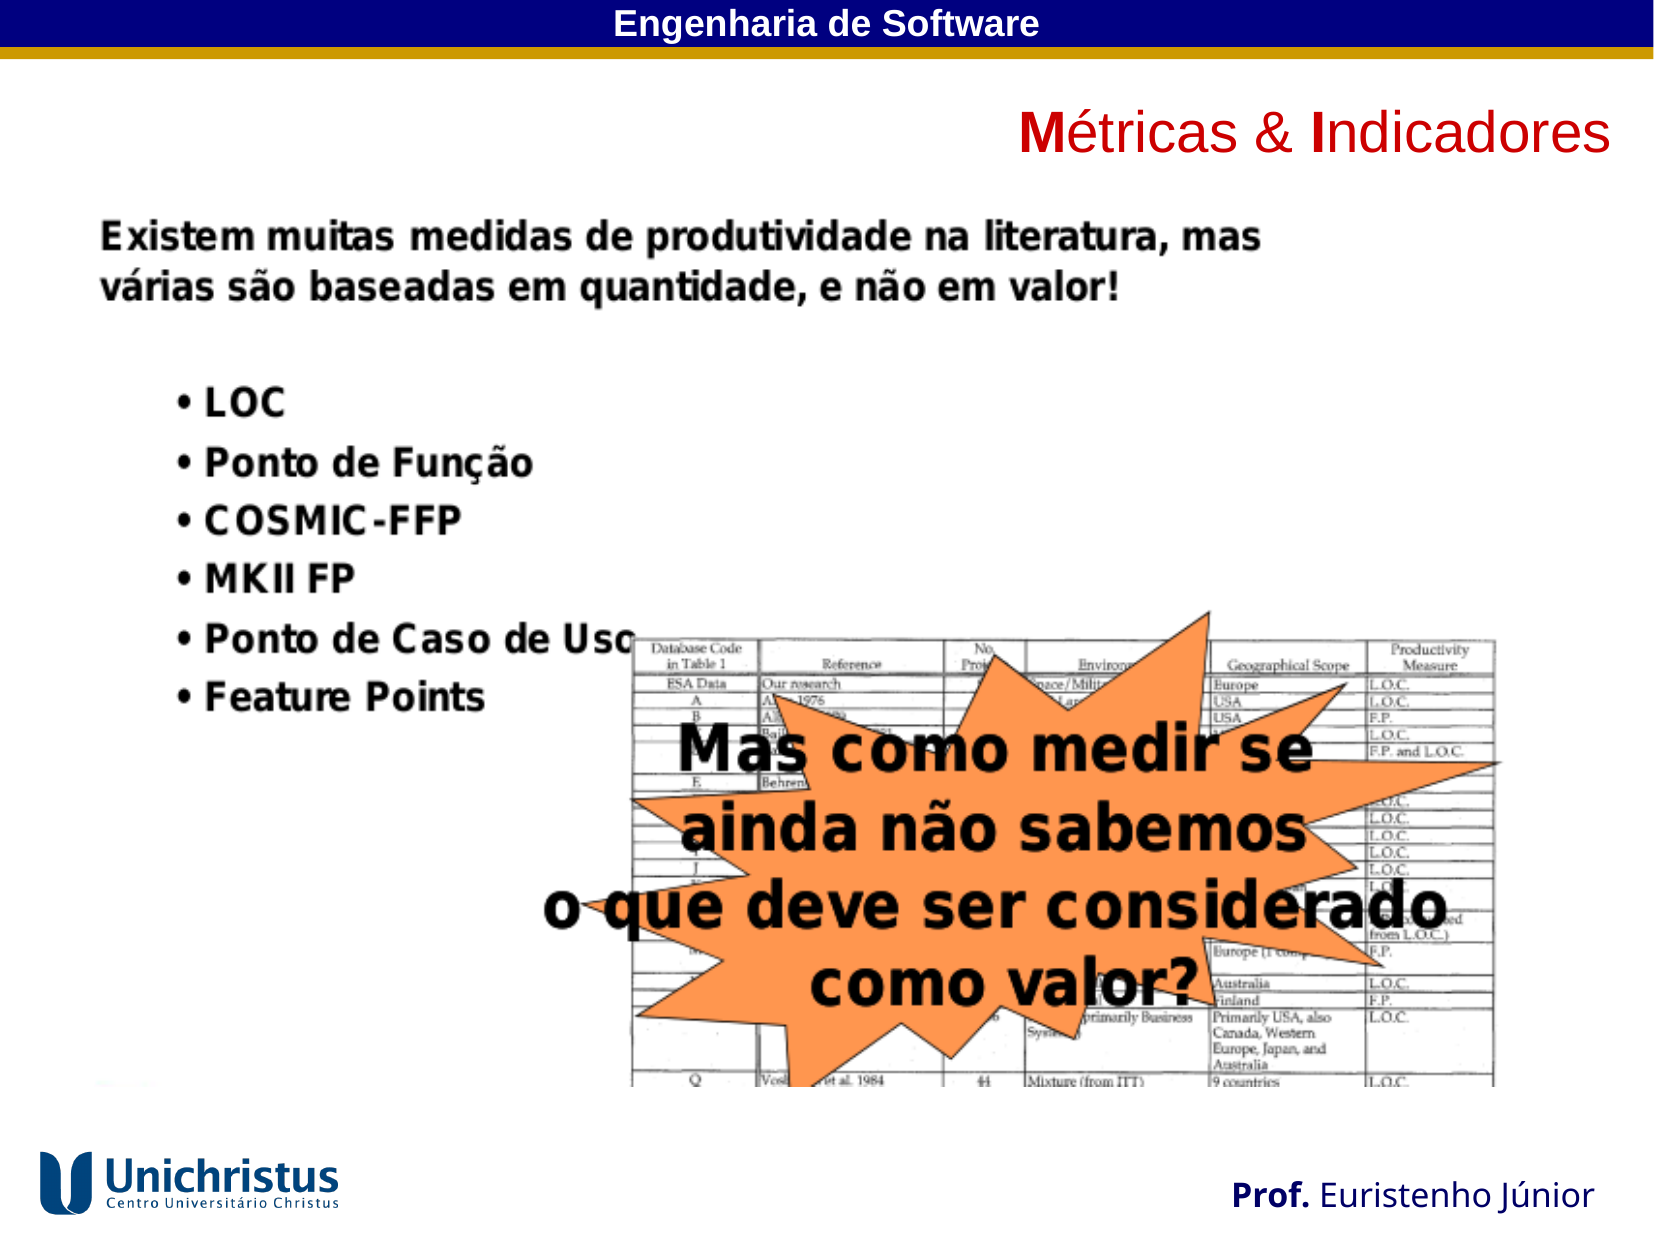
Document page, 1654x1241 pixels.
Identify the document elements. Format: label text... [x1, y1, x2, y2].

text_box [0, 47, 1654, 60]
picture [94, 208, 1512, 1087]
text_box Engenharia de Software [0, 0, 1654, 47]
text_box Prof. Euristenho Júnior [1216, 1163, 1654, 1224]
text_box Métricas & Indicadores [1003, 92, 1654, 173]
picture [35, 1148, 343, 1217]
